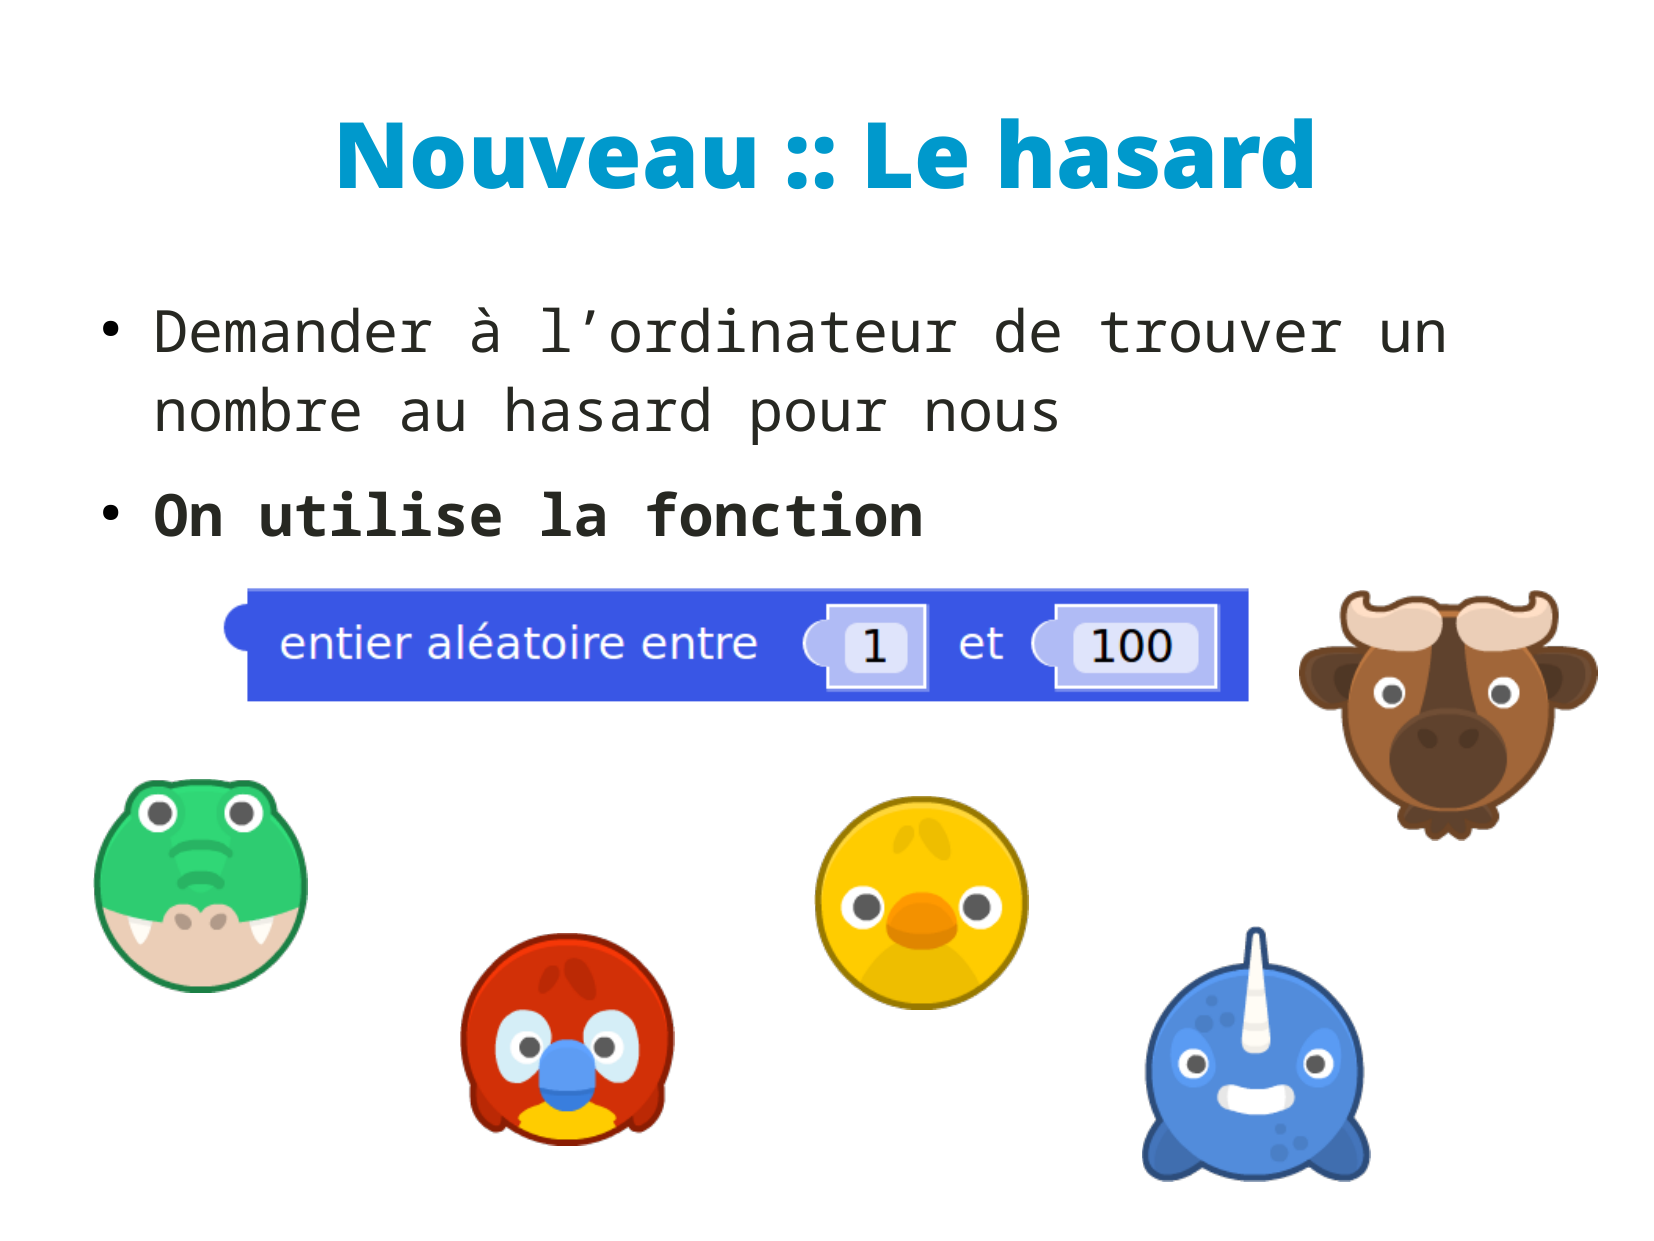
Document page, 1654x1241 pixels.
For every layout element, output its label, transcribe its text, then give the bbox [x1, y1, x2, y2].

picture [93, 779, 308, 993]
picture [1142, 926, 1371, 1182]
title Nouveau :: Le hasard [82, 49, 1571, 257]
picture [460, 933, 675, 1146]
list Demander à l’ordinateur de trouver un nombre au hasard pour nous On utilise la fonction [82, 290, 1571, 1010]
picture [207, 565, 1288, 733]
picture [1299, 590, 1598, 841]
picture [814, 796, 1029, 1010]
